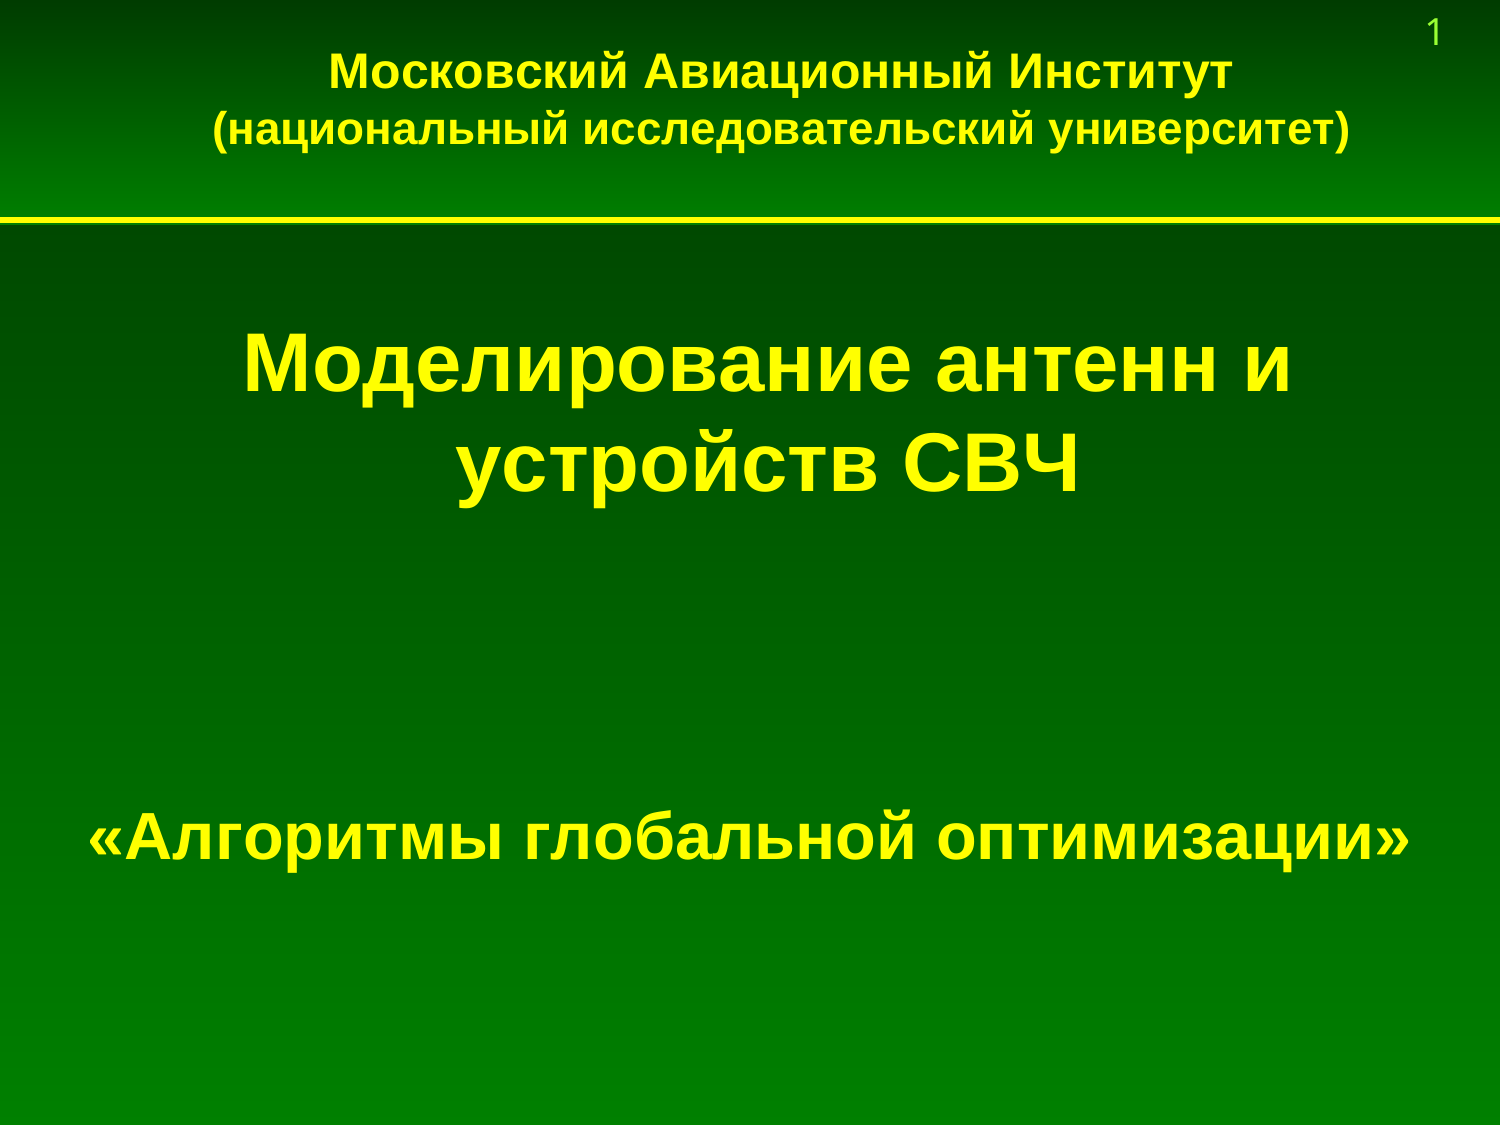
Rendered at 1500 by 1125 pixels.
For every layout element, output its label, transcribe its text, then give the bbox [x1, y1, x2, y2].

text_box Моделирование антенн и устройств СВЧ [37, 207, 1500, 608]
text_box Московский Авиационный Институт (национальный исследовательский университет) [153, 31, 1411, 162]
text_box «Алгоритмы глобальной оптимизации» [0, 633, 1500, 1033]
